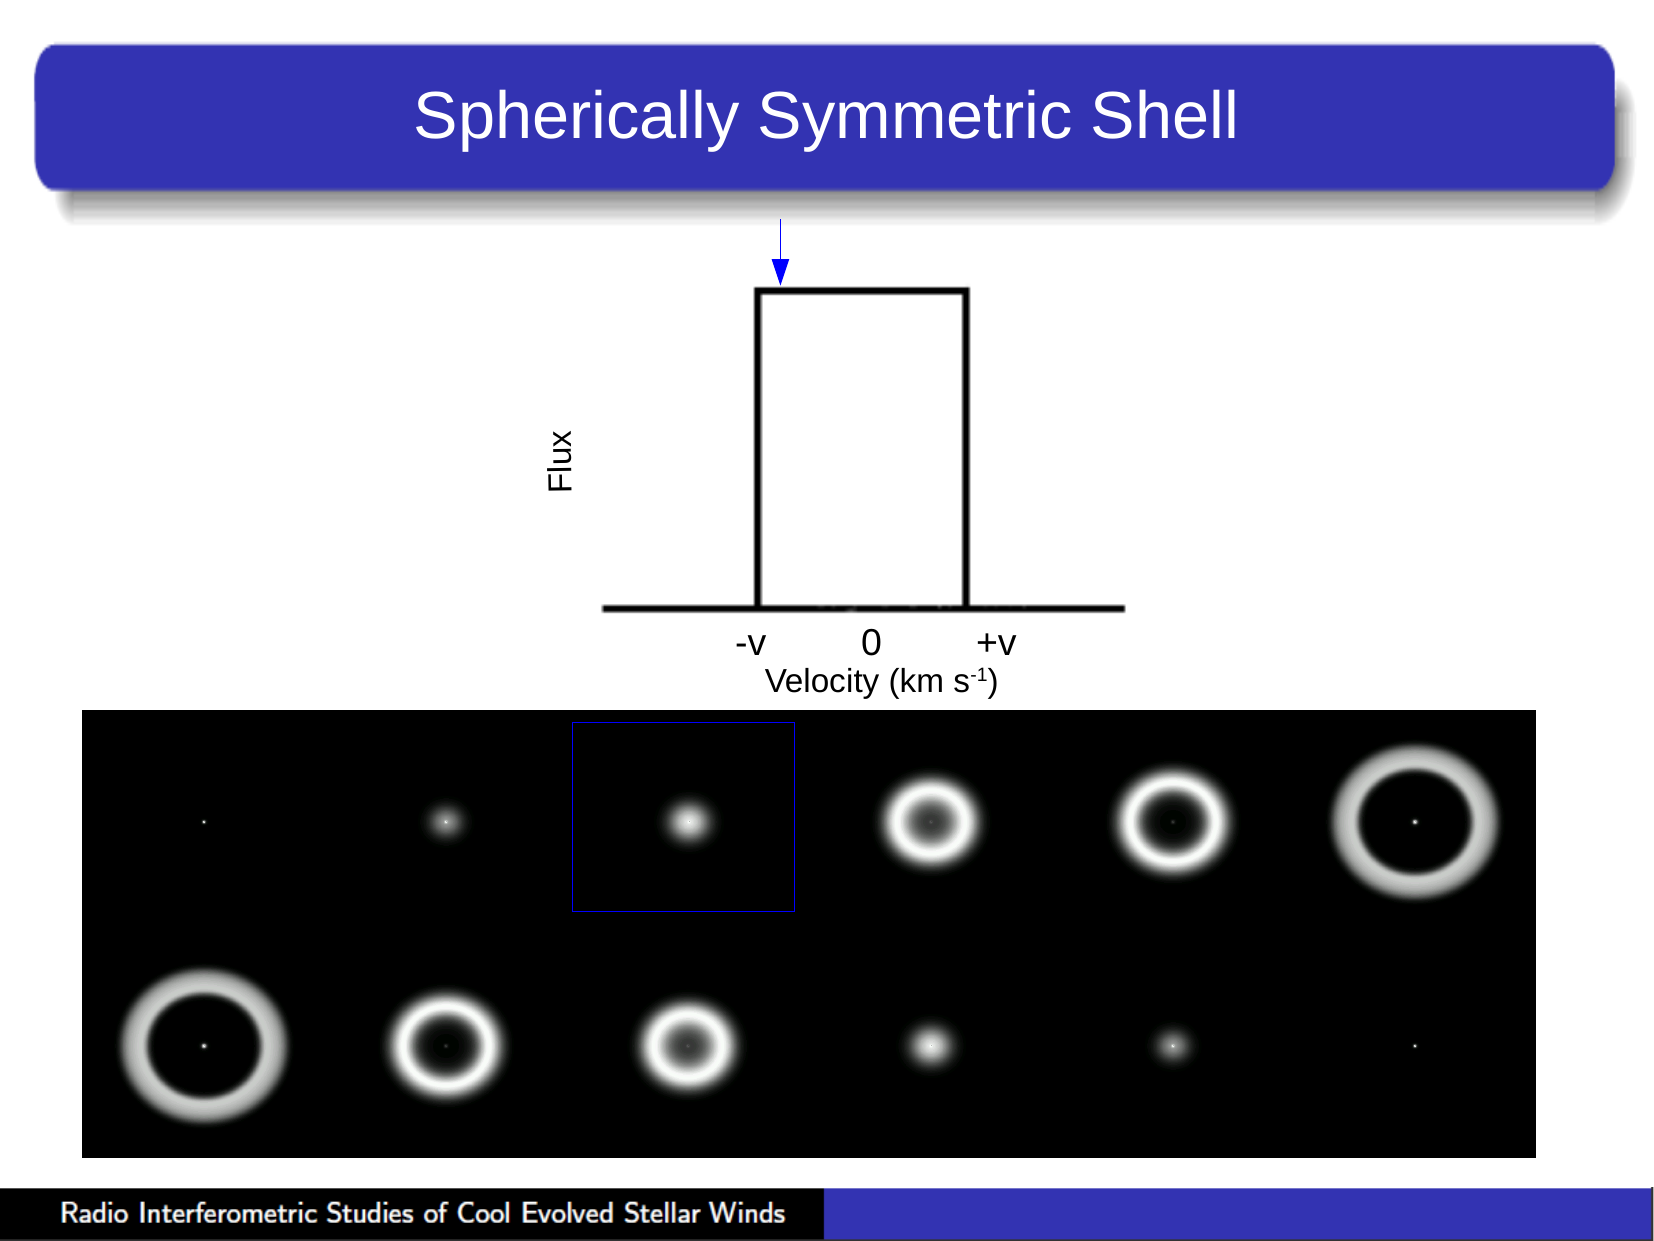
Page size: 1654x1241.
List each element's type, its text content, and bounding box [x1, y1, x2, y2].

picture [0, 1187, 1654, 1241]
text_box -v 0 +v [720, 614, 1105, 671]
text_box Spherically Symmetric Shell [59, 70, 1595, 236]
text_box Velocity (km s-1) [750, 671, 1075, 709]
picture [590, 258, 1243, 621]
text_box Flux [531, 324, 587, 509]
picture [82, 710, 1536, 1158]
picture [23, 29, 1648, 237]
